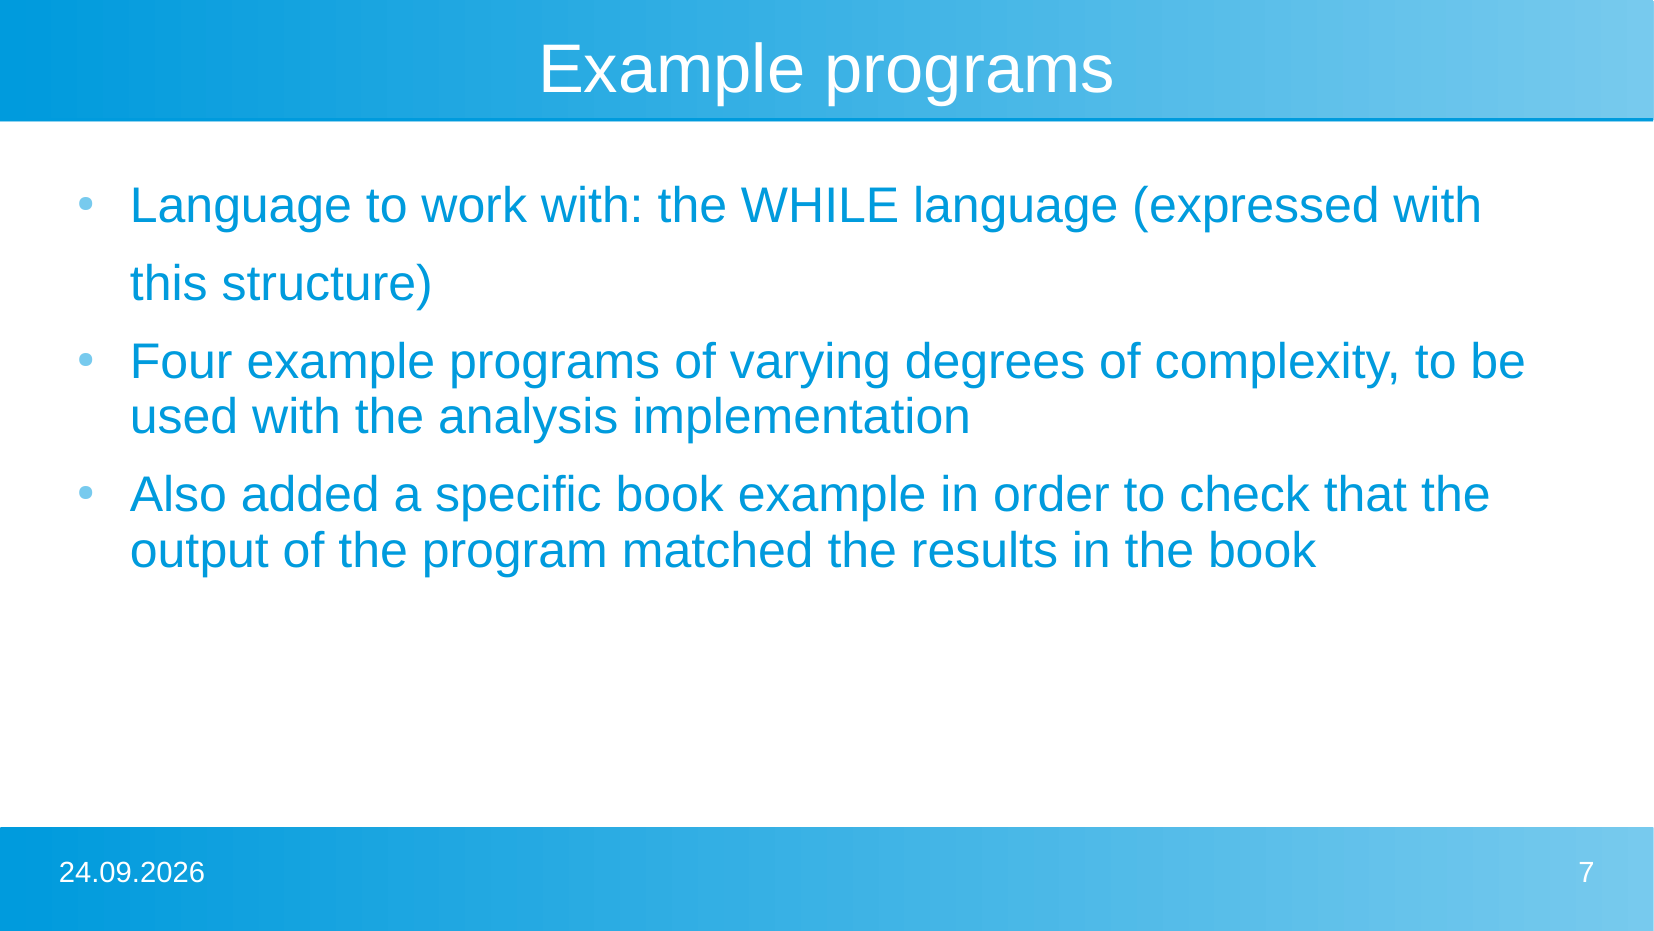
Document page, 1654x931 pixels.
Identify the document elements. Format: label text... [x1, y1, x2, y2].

list Language to work with: the WHILE language (expressed with this structure) Four example programs of varying degrees of complexity, to be used with the analysis implementation Also added a specific book example in order to check that the output of the program matched the results in the book [59, 177, 1595, 768]
title Example programs [59, 29, 1595, 108]
